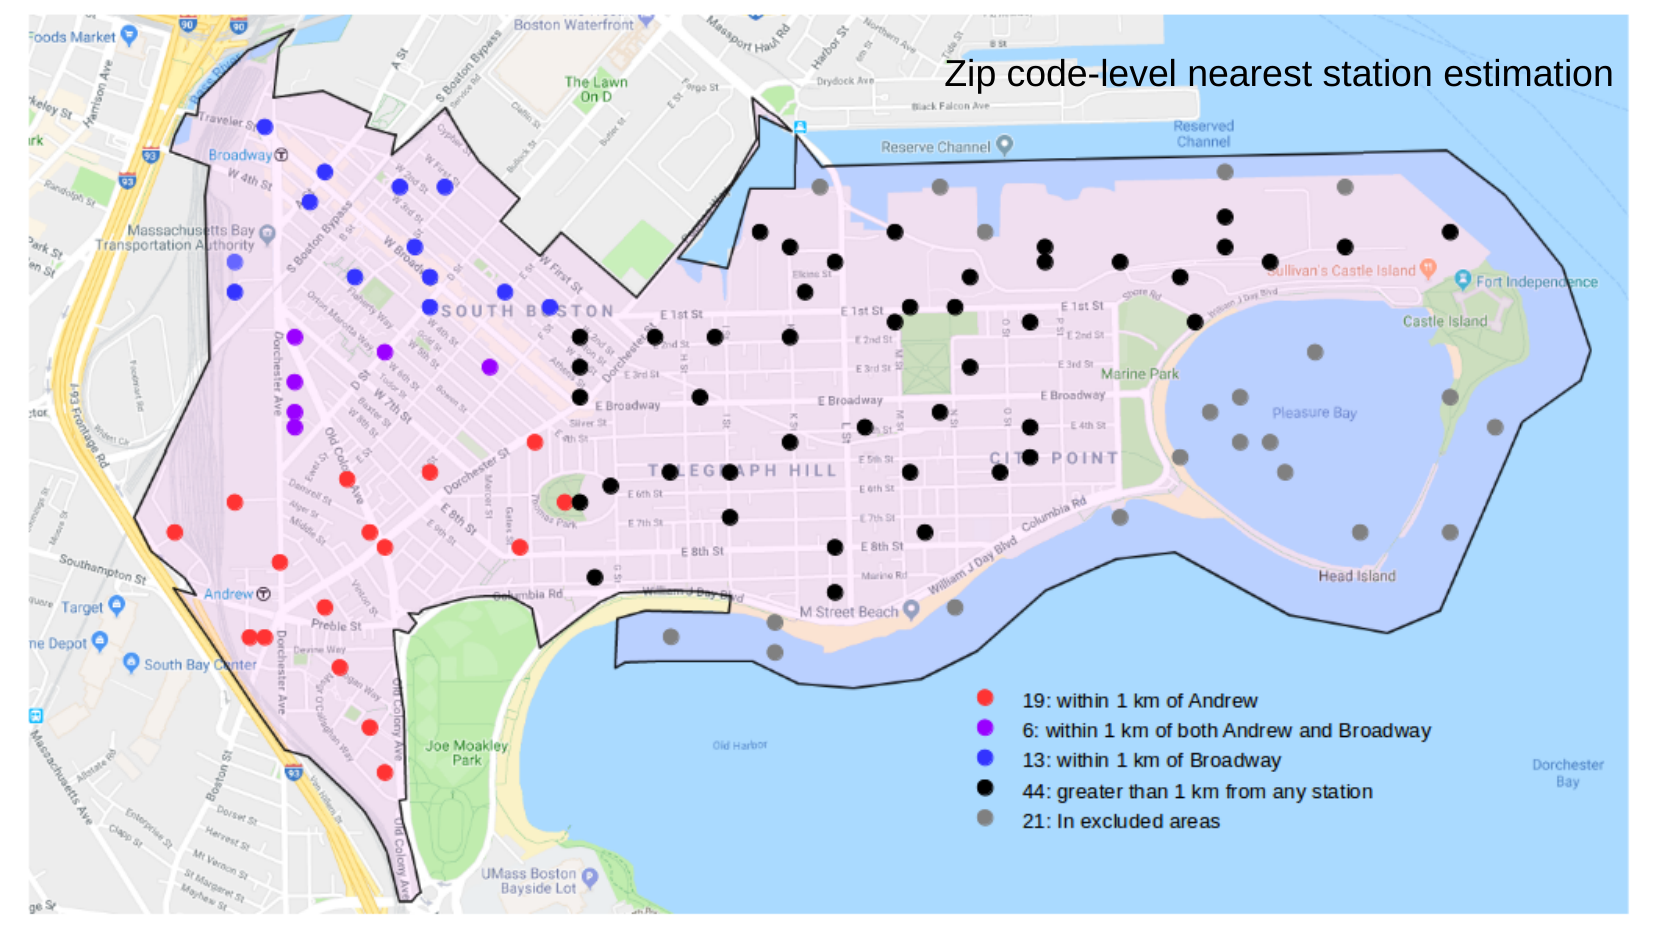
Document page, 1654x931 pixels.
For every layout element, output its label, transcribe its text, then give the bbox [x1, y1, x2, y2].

text_box Zip code-level nearest station estimation [929, 45, 1629, 102]
picture [2, 0, 1654, 930]
